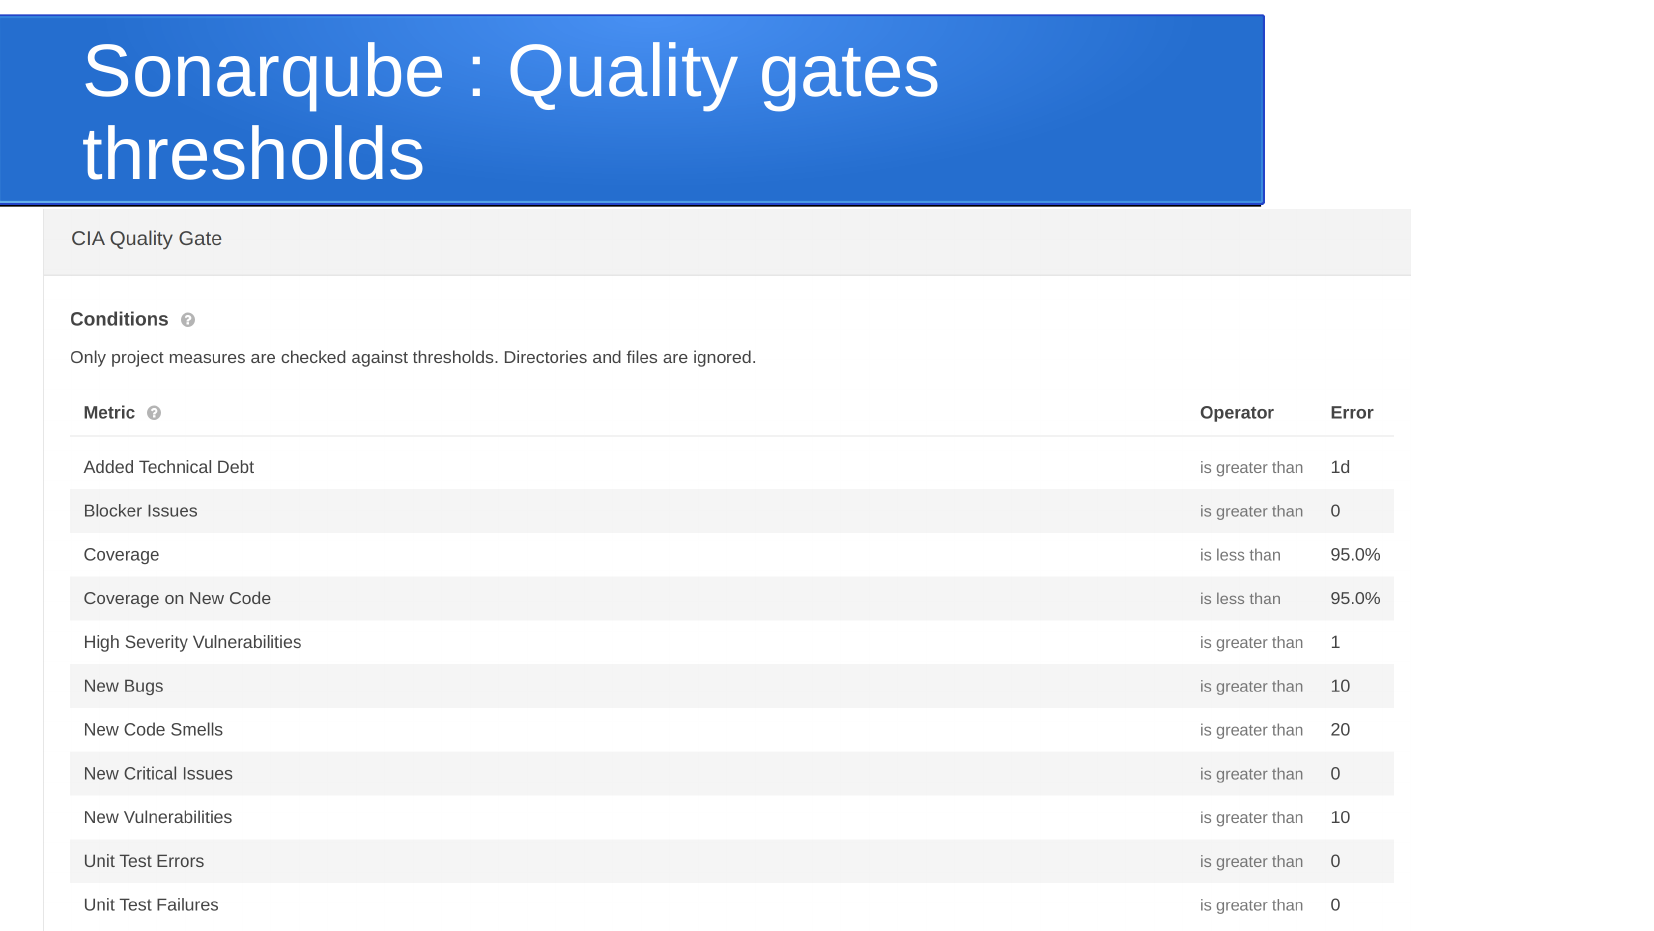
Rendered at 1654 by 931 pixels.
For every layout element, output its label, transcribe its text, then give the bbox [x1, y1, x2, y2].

picture [43, 209, 1411, 931]
title Sonarqube : Quality gates thresholds [82, 29, 1235, 196]
